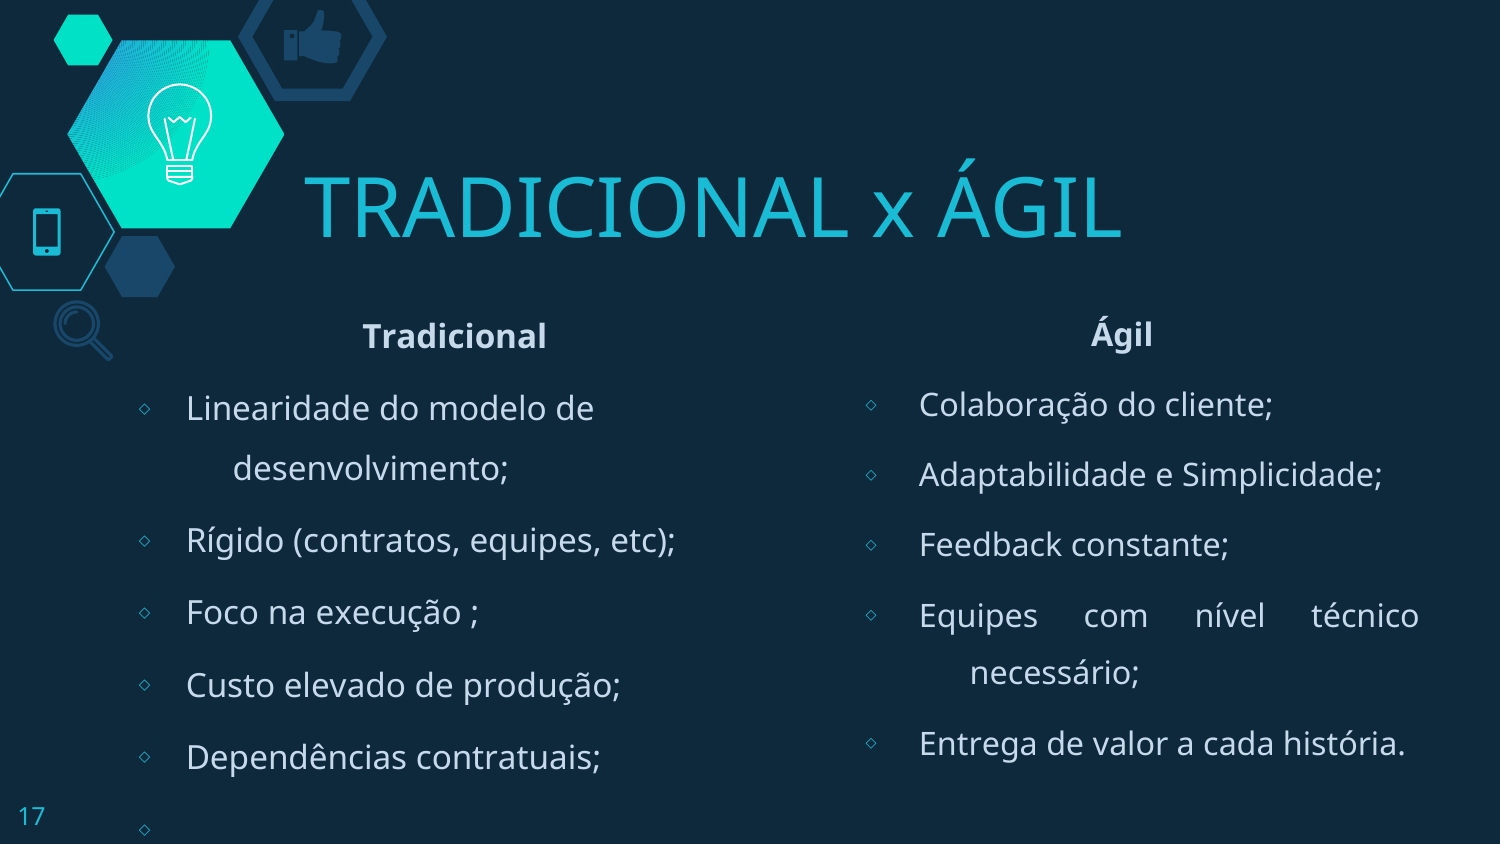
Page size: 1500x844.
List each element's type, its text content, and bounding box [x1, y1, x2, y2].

text_box 17 [2, 785, 93, 844]
list Ágil Colaboração do cliente; Adaptabilidade e Simplicidade; Feedback constante; Equipes com nível técnico necessário; Entrega de valor a cada história. [809, 280, 1436, 824]
list Tradicional Linearidade do modelo de desenvolvimento; Rígido (contratos, equipes, etc); Foco na execução ; Custo elevado de produção; Dependências contratuais; [123, 280, 809, 824]
title TRADICIONAL x ÁGIL [289, 138, 1282, 245]
